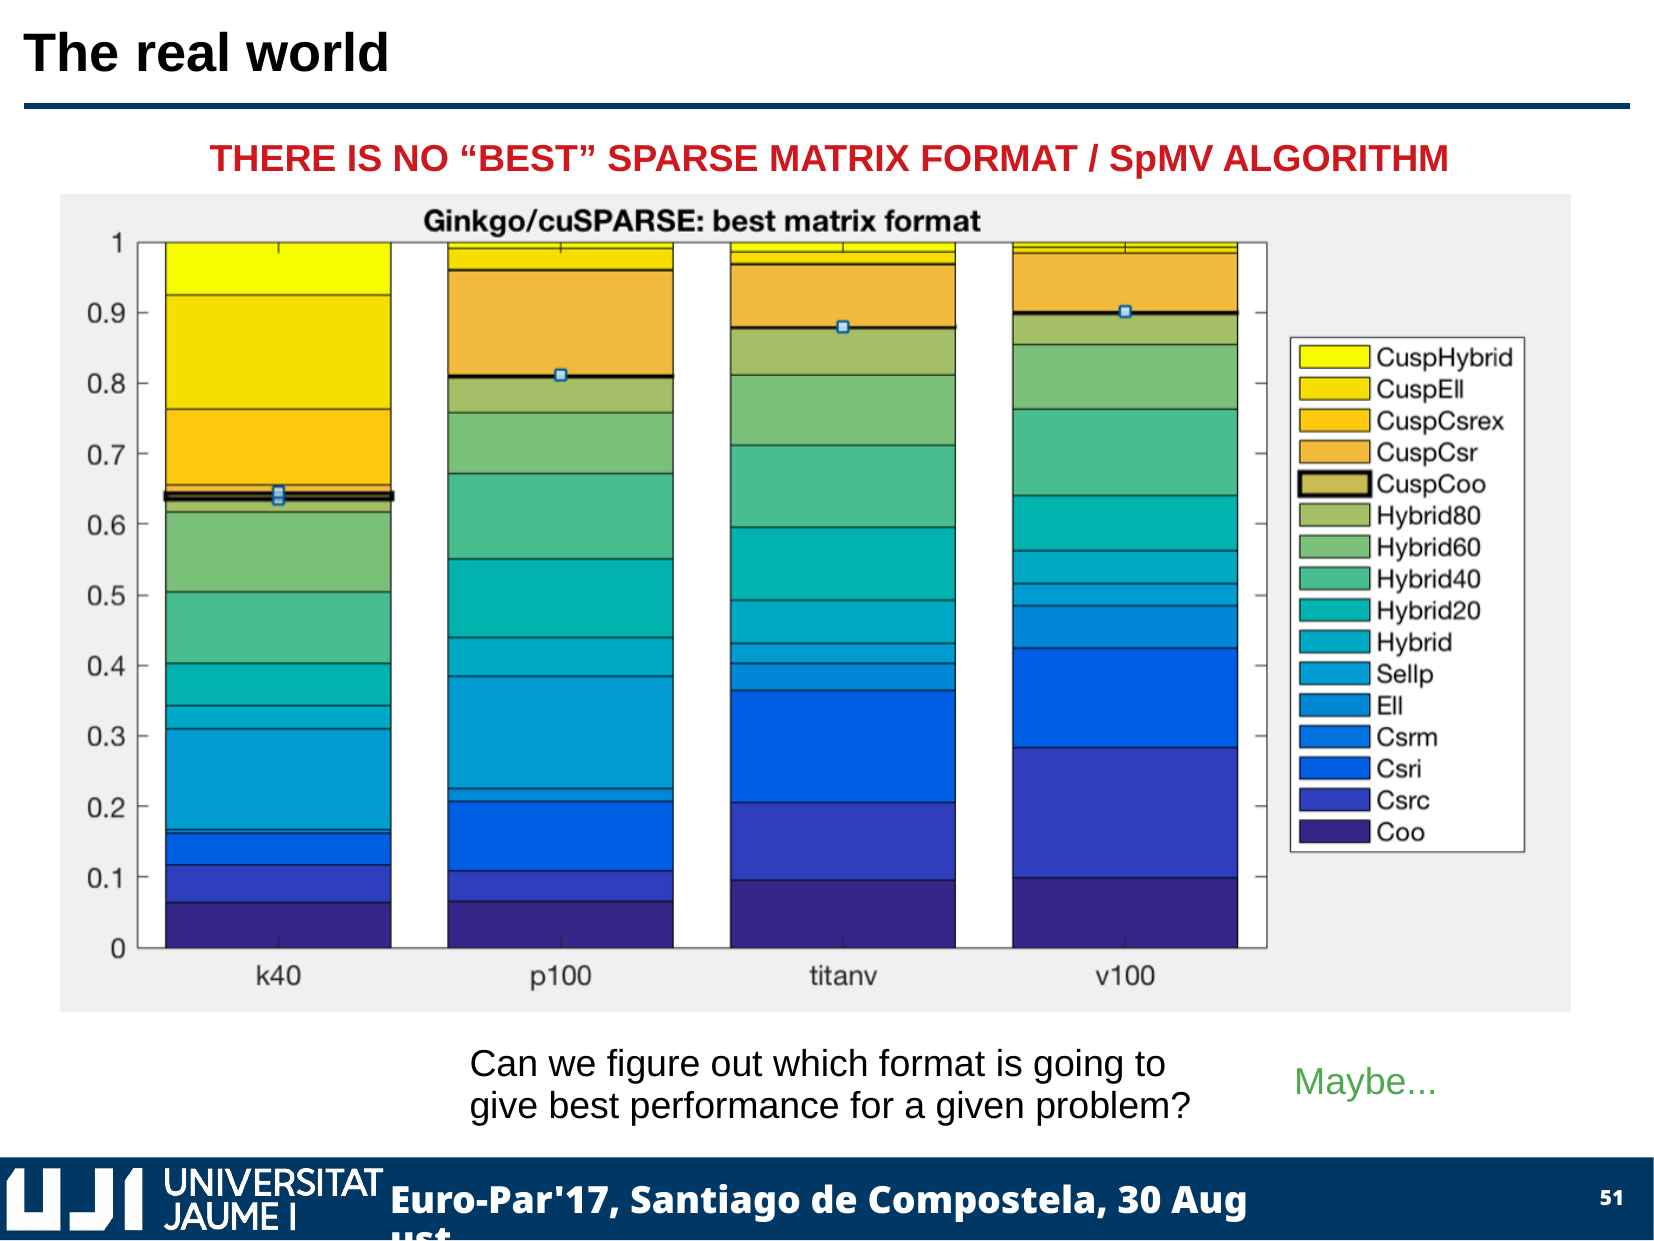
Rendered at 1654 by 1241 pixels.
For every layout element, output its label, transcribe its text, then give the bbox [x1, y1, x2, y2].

picture [60, 194, 1571, 1012]
title The real world [23, 0, 1630, 107]
text_box THERE IS NO “BEST” SPARSE MATRIX FORMAT / SpMV ALGORITHM [194, 129, 1466, 187]
text_box Maybe... [1279, 1053, 1453, 1111]
picture [0, 1158, 390, 1241]
text_box Can we figure out which format is going to give best performance for a given problem? [454, 1035, 1217, 1134]
